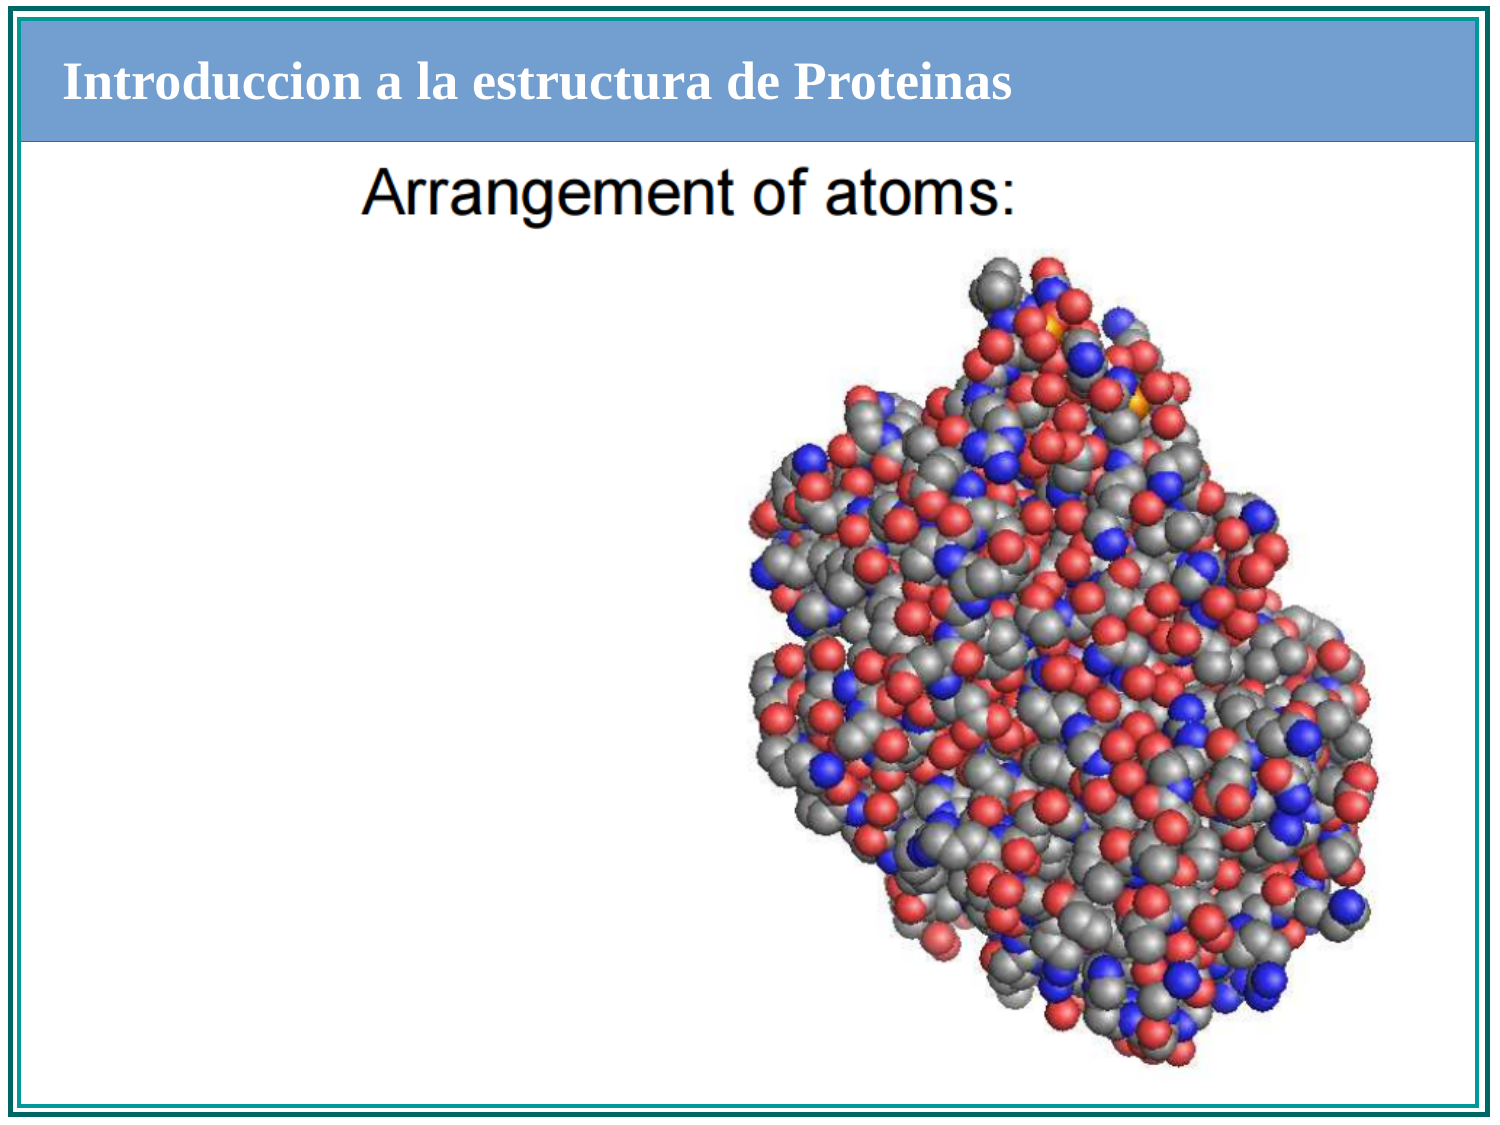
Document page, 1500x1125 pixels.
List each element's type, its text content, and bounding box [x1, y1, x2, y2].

text_box [21, 21, 1475, 142]
text_box Introduccion a la estructura de Proteinas [47, 38, 1335, 142]
picture [348, 158, 1435, 1081]
